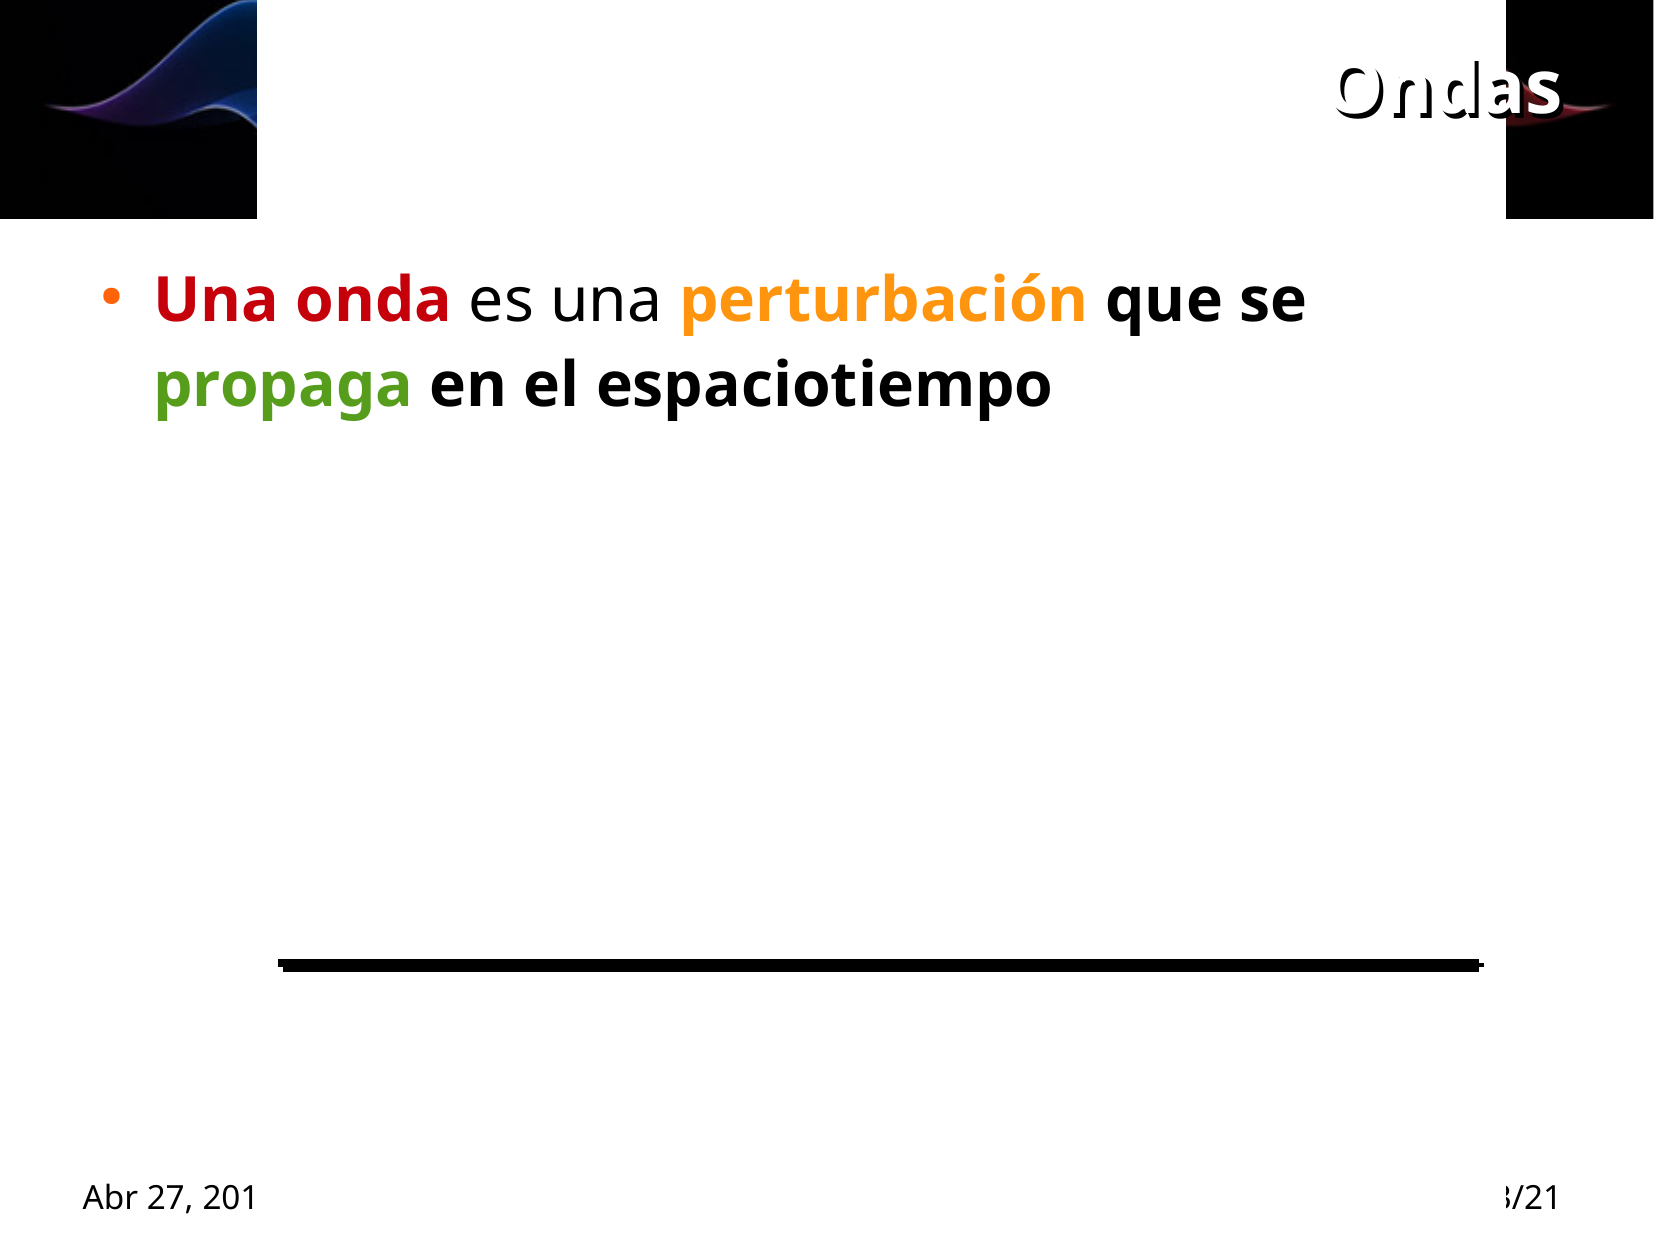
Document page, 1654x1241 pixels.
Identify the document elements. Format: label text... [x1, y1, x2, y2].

title Ondas [75, 19, 1564, 151]
picture [0, 0, 1654, 255]
list Una onda es una perturbación que se propaga en el espaciotiempo [82, 255, 1571, 481]
picture [257, 481, 1506, 1241]
